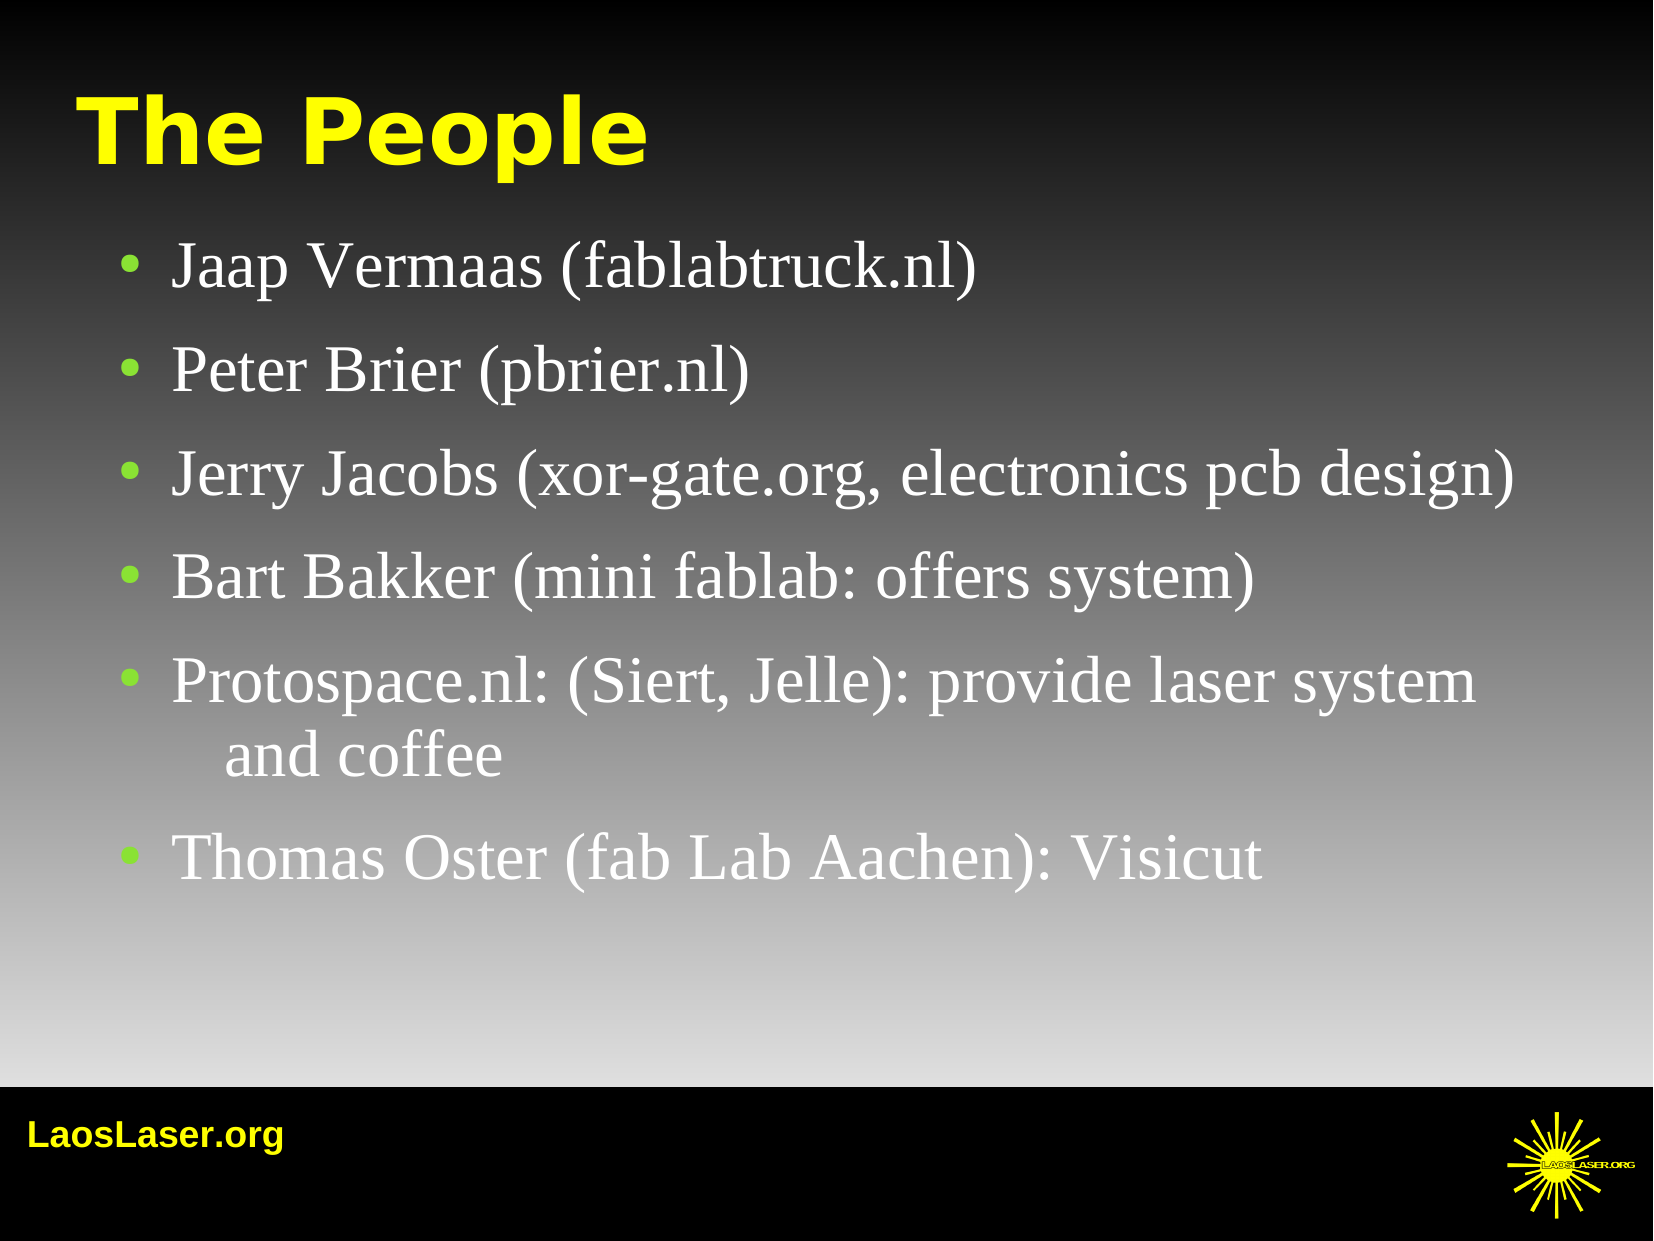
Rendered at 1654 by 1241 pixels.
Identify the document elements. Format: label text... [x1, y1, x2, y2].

picture [1502, 1108, 1640, 1225]
list Jaap Vermaas (fablabtruck.nl) Peter Brier (pbrier.nl) Jerry Jacobs (xor-gate.org, electronics pcb design) Bart Bakker (mini fablab: offers system) Protospace.nl: (Siert, Jelle): provide laser system and coffee Thomas Oster (fab Lab Aachen): Visicut [82, 228, 1571, 974]
title The People [76, 36, 1565, 229]
